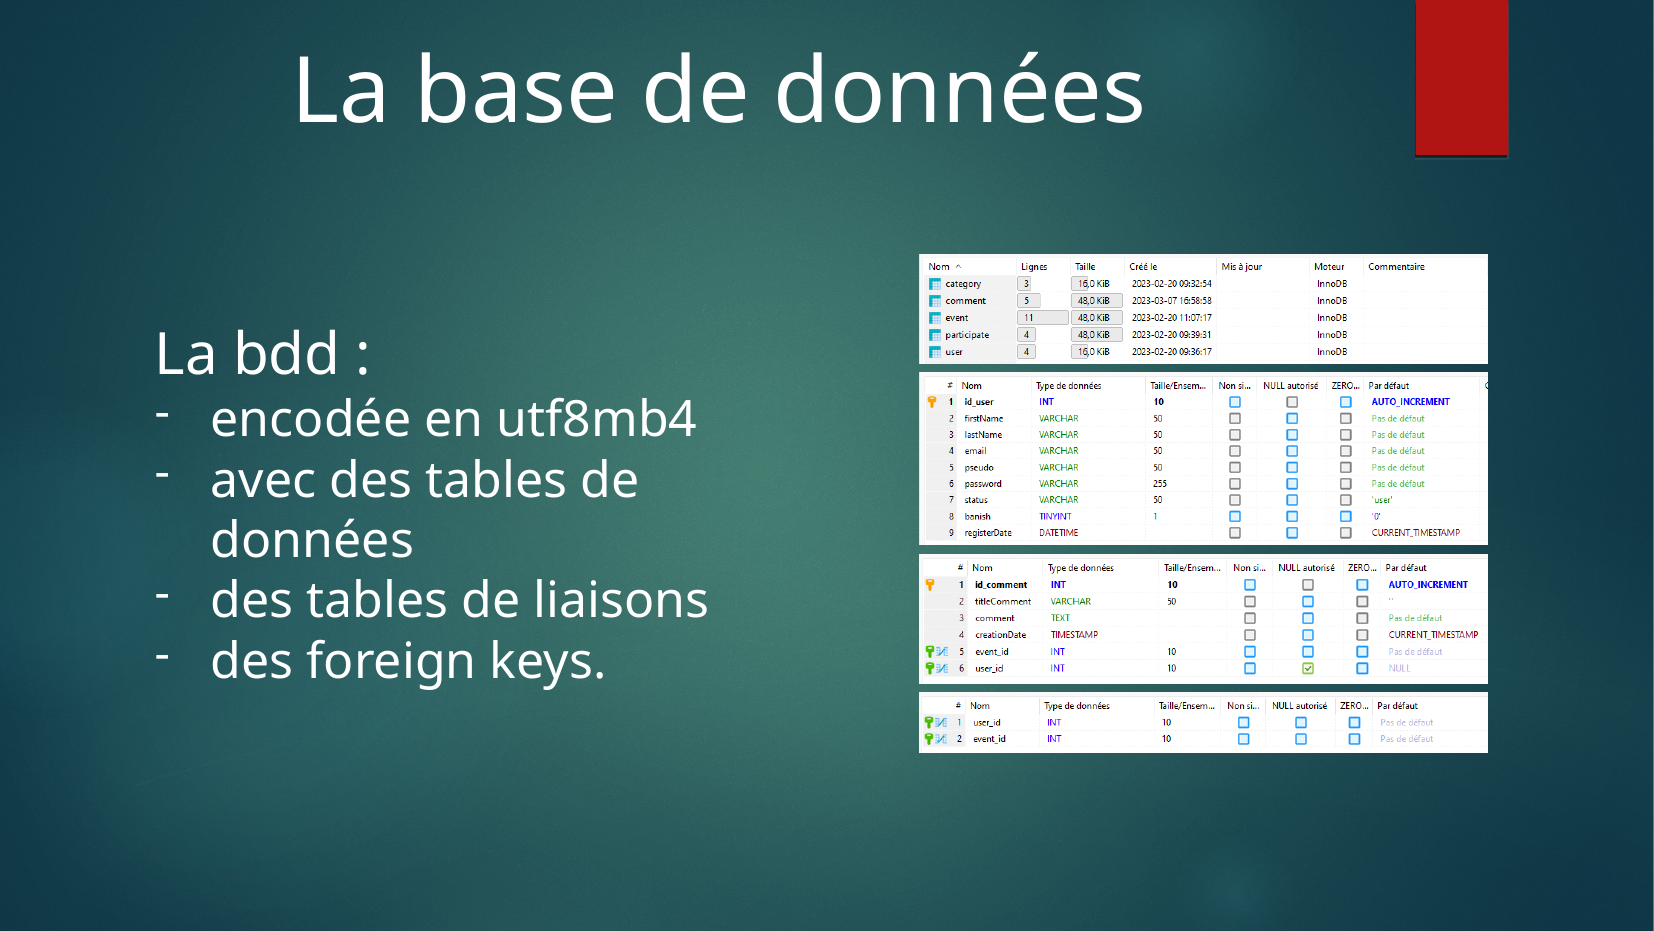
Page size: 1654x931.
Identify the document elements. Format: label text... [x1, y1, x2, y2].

text_box La bdd​ : encodée en utf8mb4 avec des tables​ de données des tables de liaisons des foreign keys. [139, 308, 859, 697]
picture [0, 0, 1654, 931]
text_box La base de données​ [193, 23, 1246, 148]
